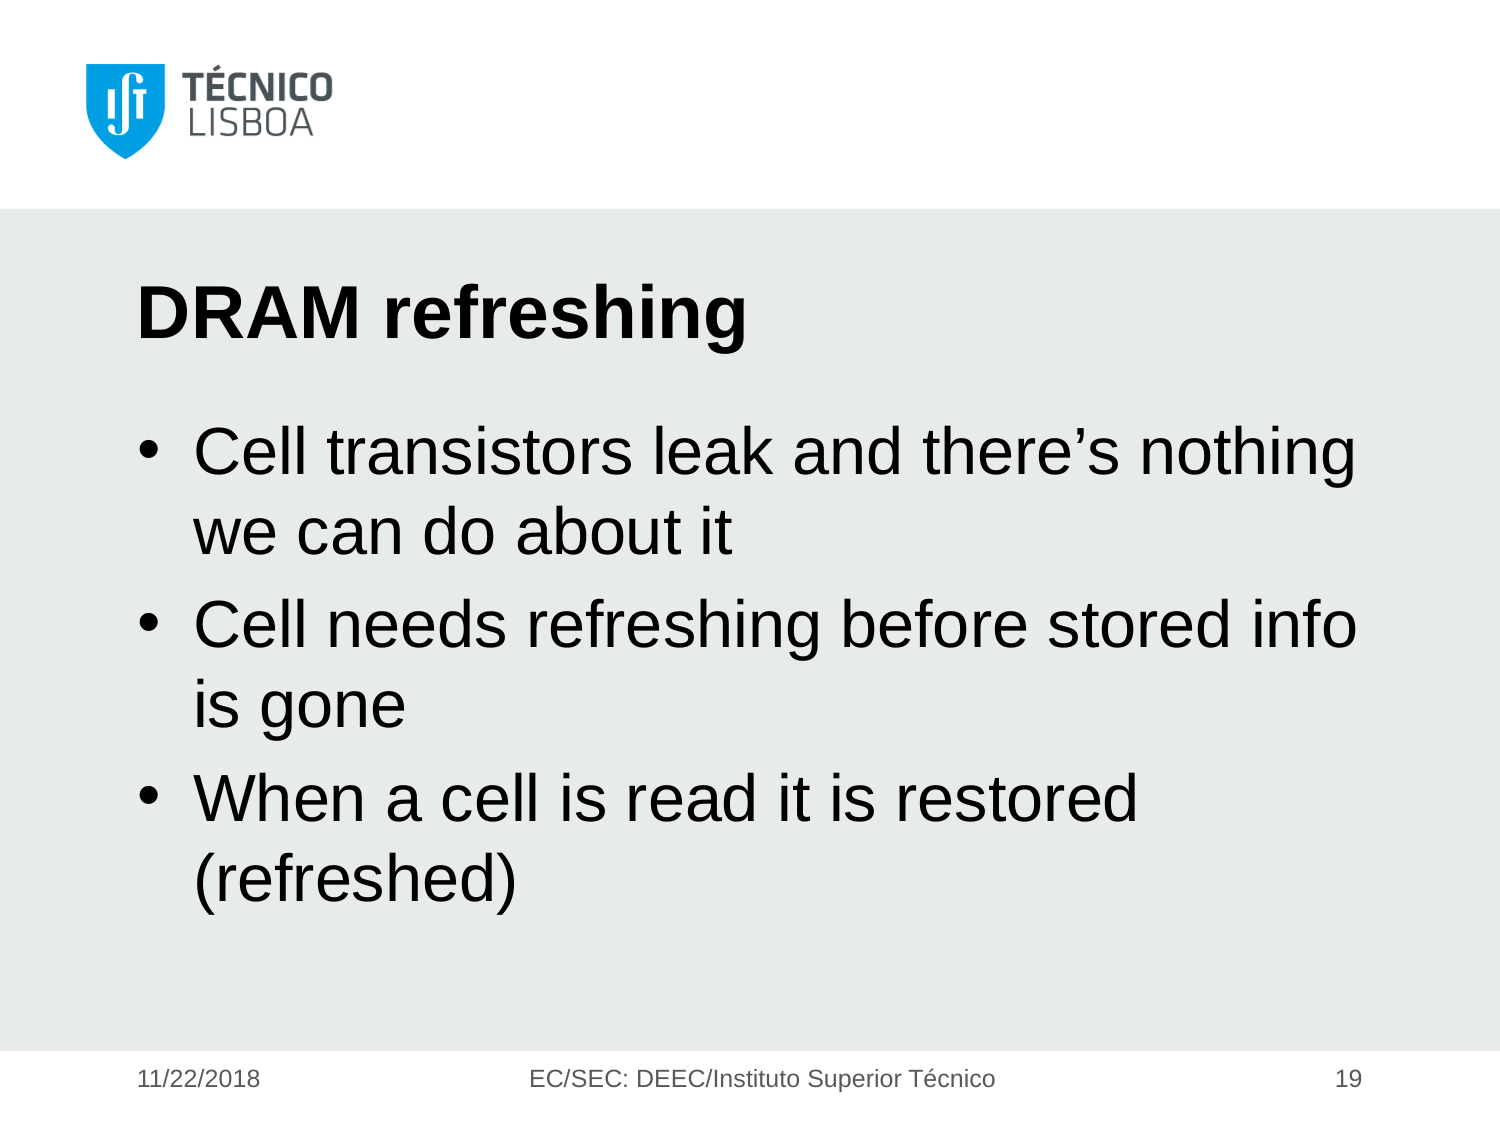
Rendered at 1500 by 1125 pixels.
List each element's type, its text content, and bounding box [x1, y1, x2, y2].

slide_number 11/22/2018 [121, 1052, 425, 1103]
slide_number <number> [1077, 1052, 1378, 1103]
footer EC/SEC: DEEC/Instituto Superior Técnico [512, 1052, 1021, 1103]
title DRAM refreshing [121, 237, 1378, 381]
picture [0, 0, 1500, 1125]
list Cell transistors leak and there’s nothing we can do about it Cell needs refreshing before stored info is gone When a cell is read it is restored (refreshed) [121, 400, 1378, 1005]
